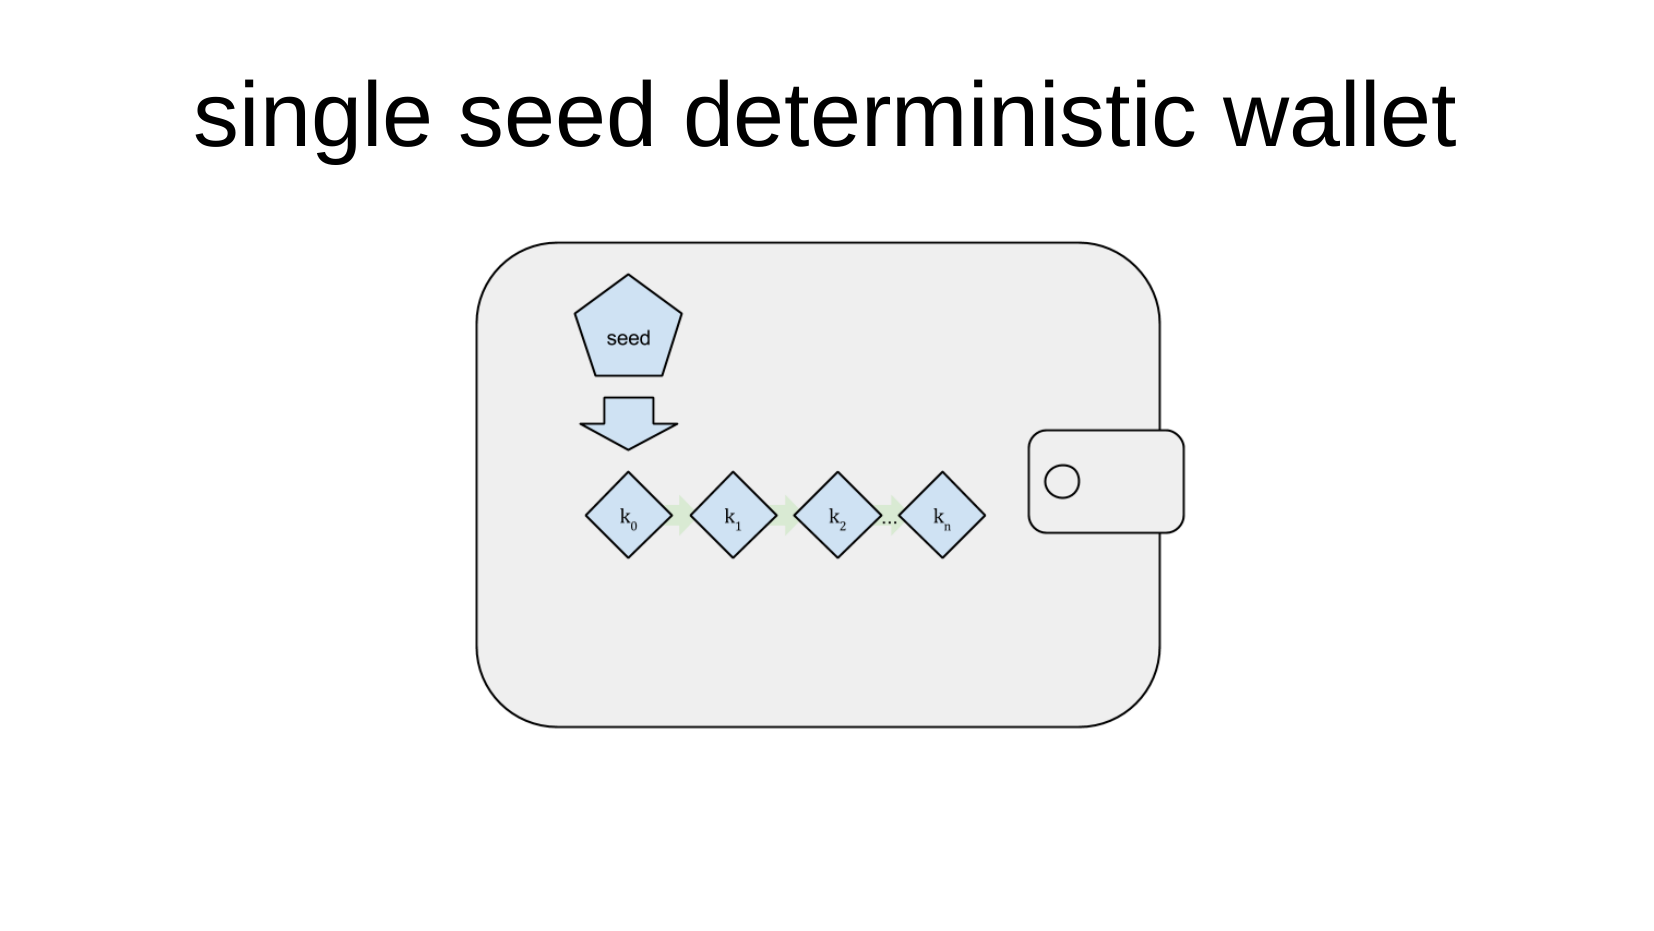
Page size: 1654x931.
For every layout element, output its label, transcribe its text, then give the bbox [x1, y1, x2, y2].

title single seed deterministic wallet [82, 37, 1571, 193]
picture [450, 217, 1203, 758]
